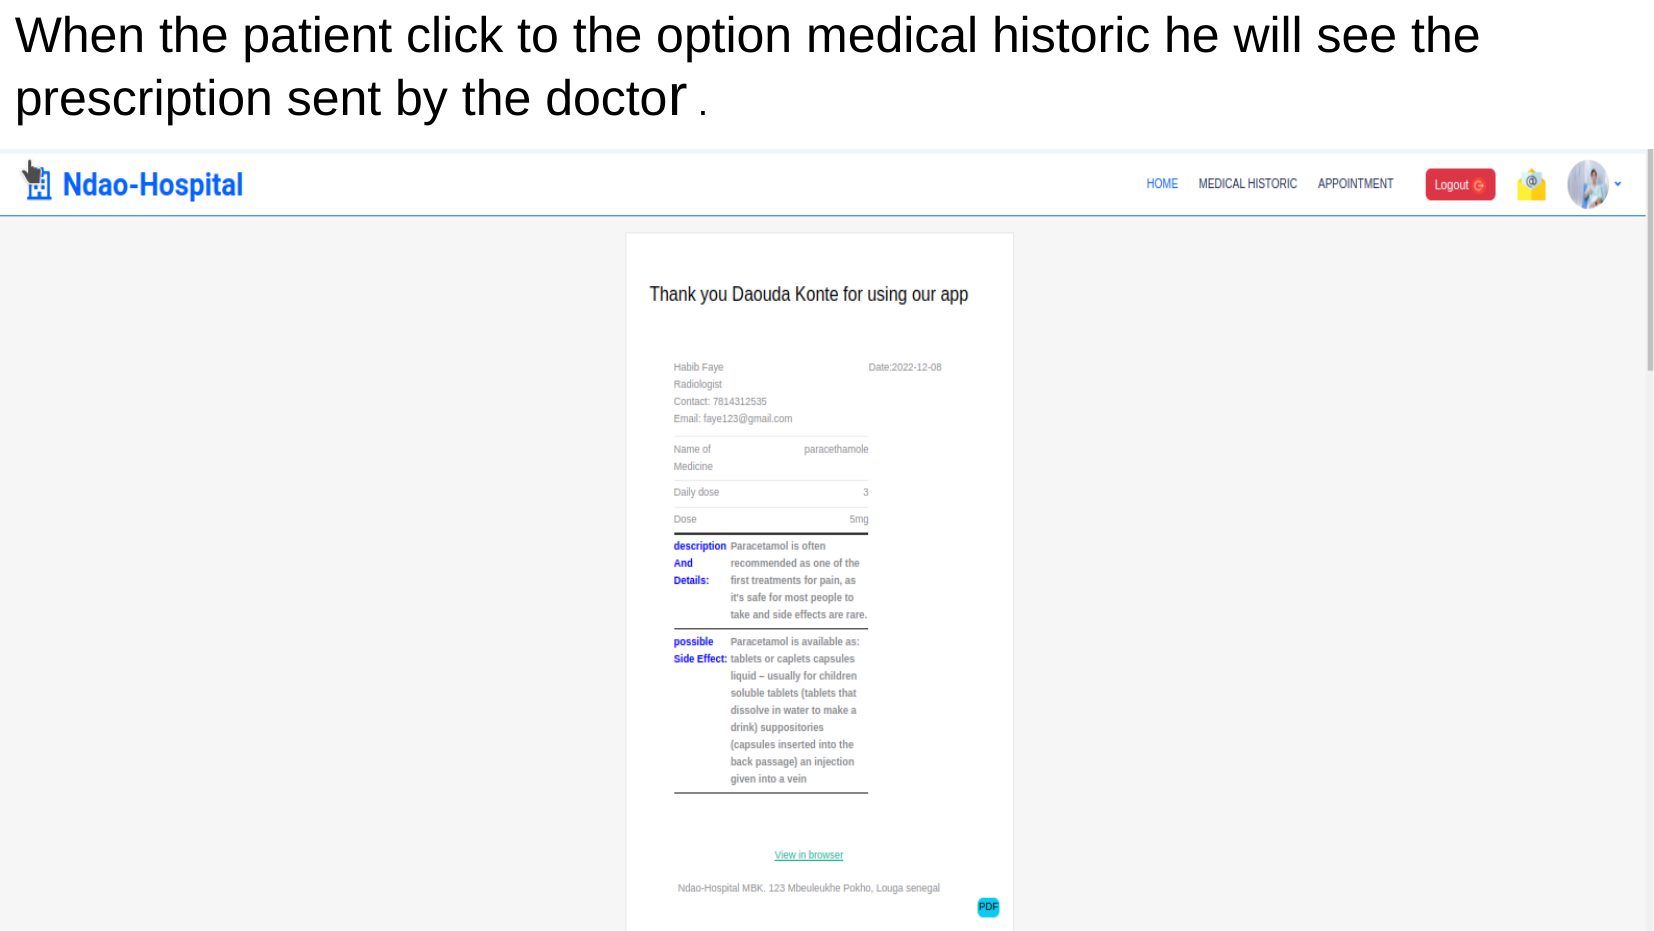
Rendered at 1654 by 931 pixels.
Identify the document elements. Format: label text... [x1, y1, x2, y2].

text_box When the patient click to the option medical historic he will see the prescription sent by the doctor . [0, 0, 1511, 136]
picture [0, 149, 1654, 931]
